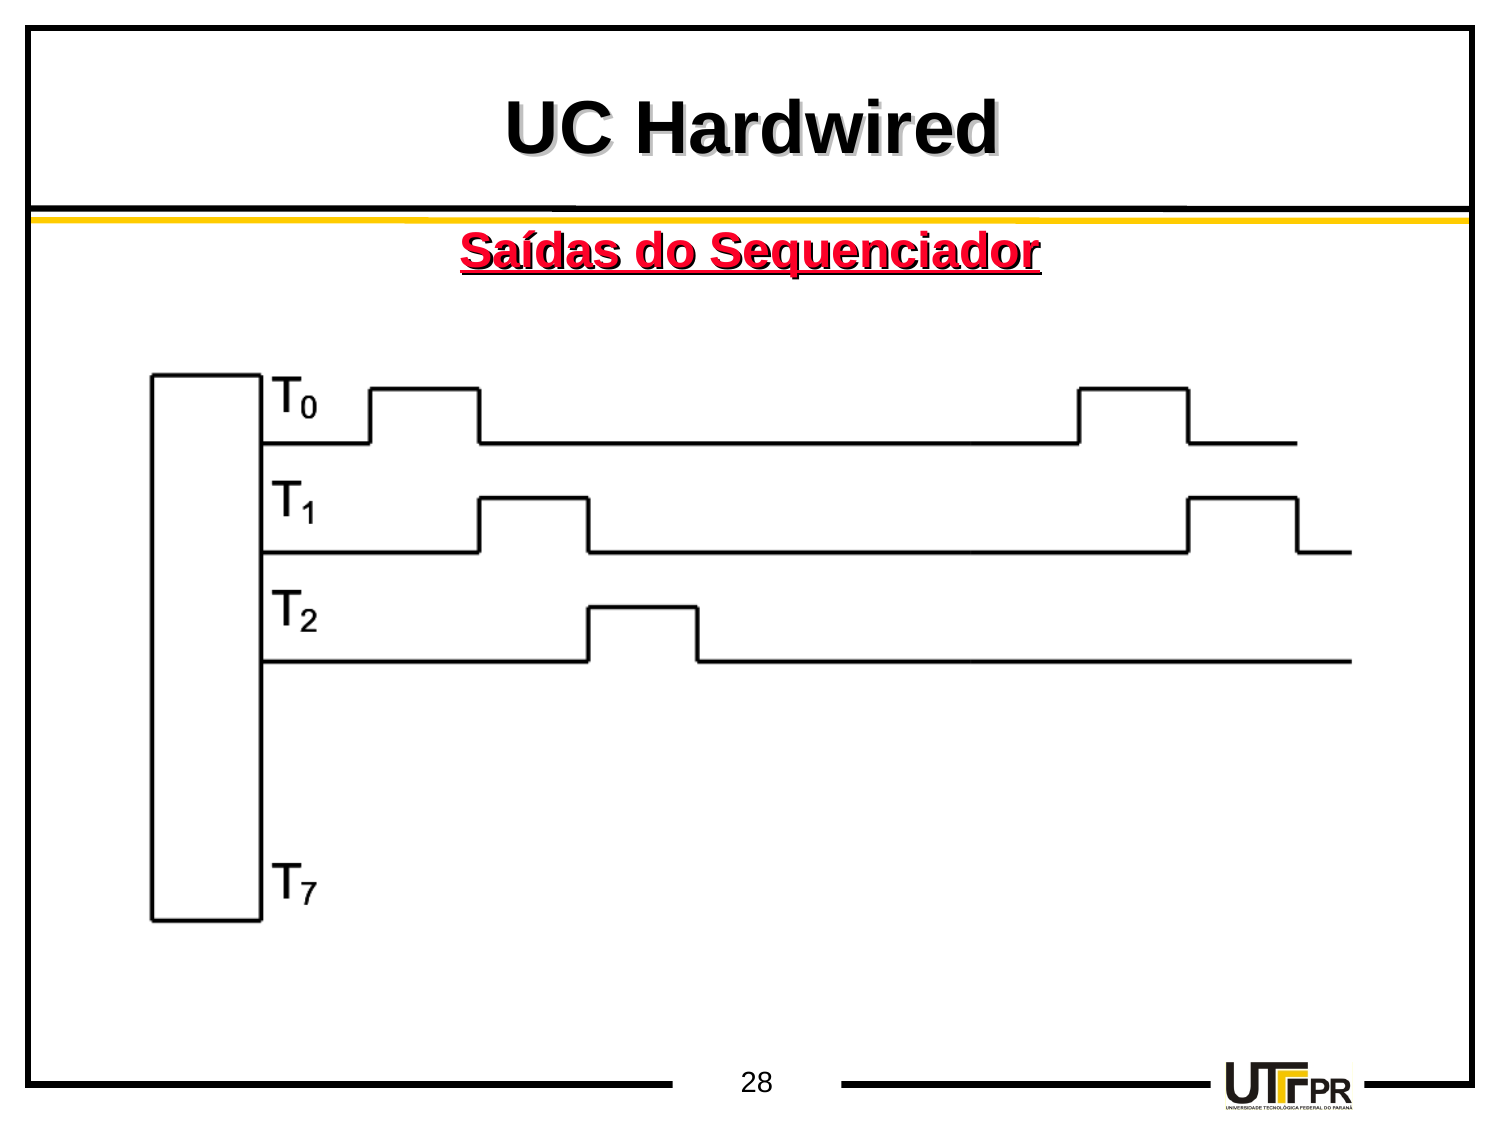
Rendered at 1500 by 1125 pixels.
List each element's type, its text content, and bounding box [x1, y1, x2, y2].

list Saídas do Sequenciador [41, 219, 1459, 362]
picture [1225, 1062, 1353, 1110]
picture [101, 336, 1399, 966]
title UC Hardwired [29, 85, 1477, 180]
